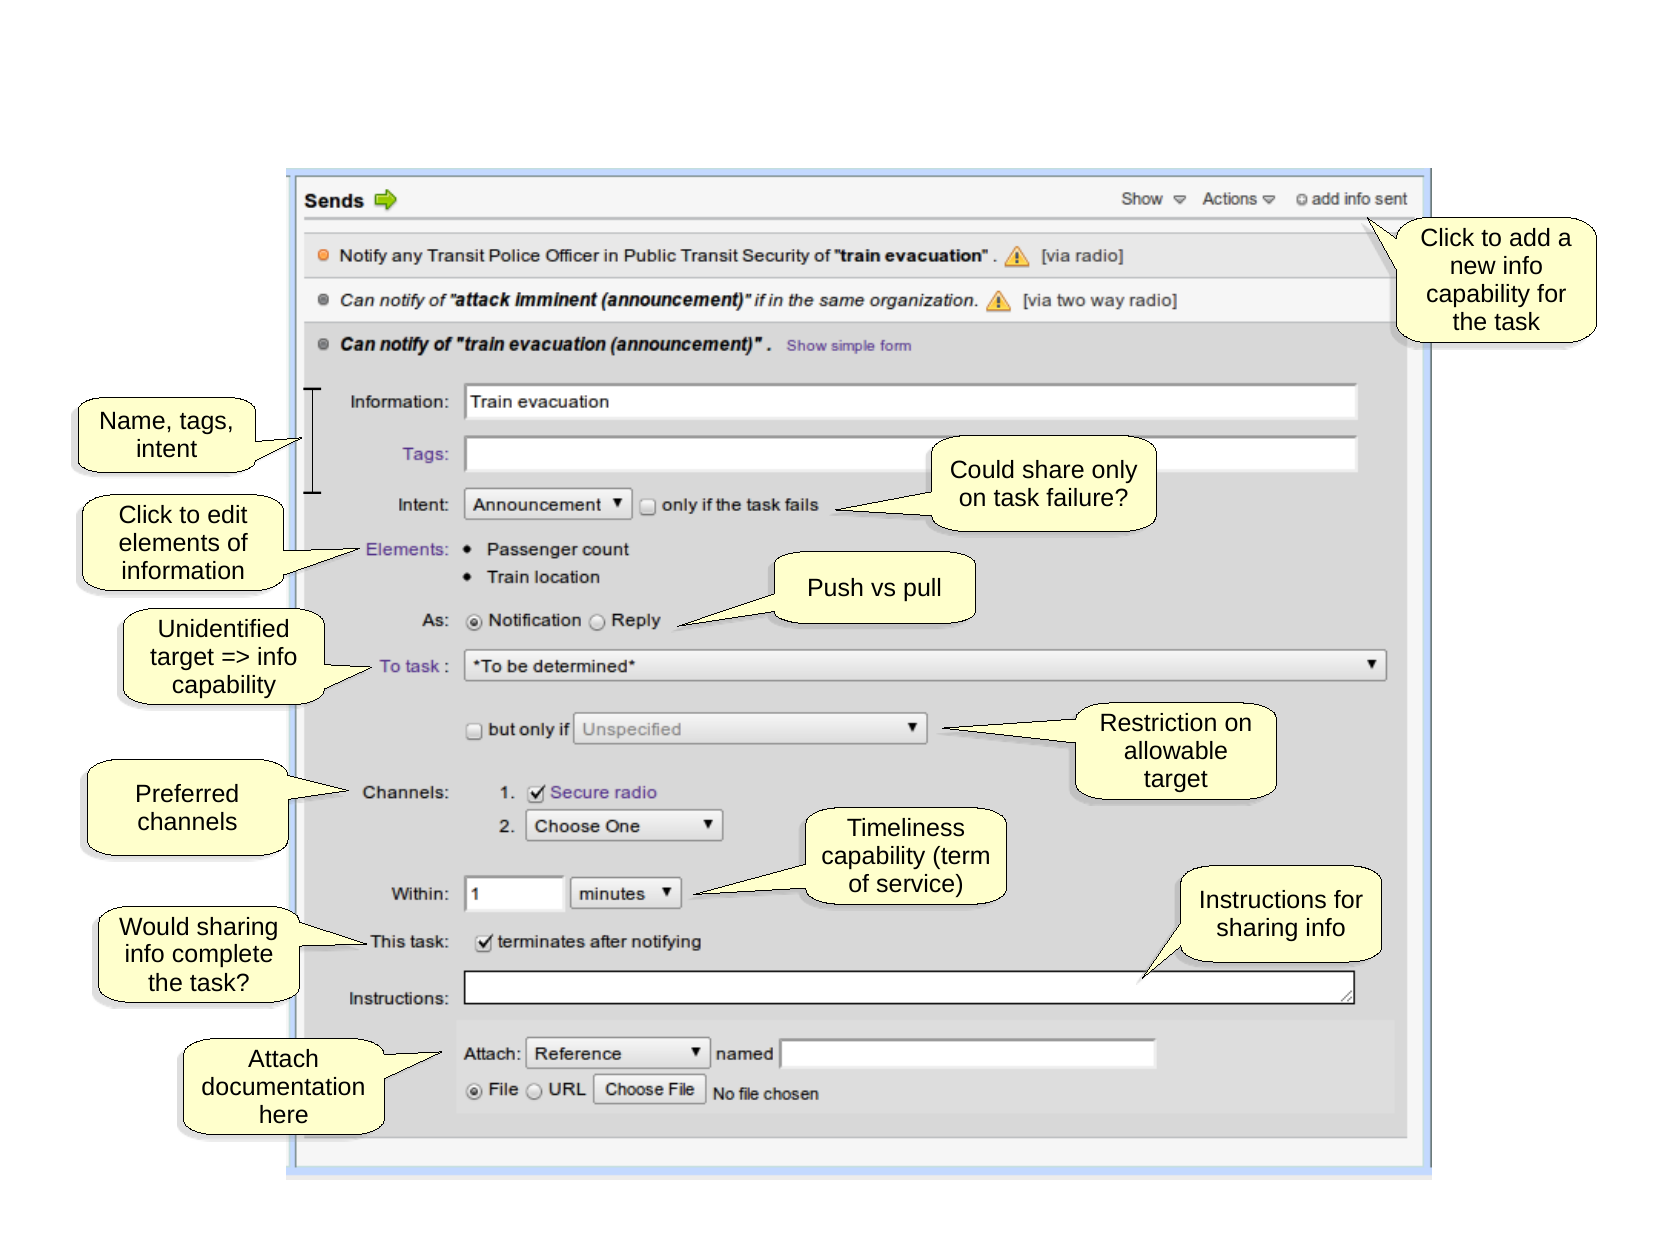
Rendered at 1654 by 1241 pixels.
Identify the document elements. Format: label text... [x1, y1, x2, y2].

text_box Could share only on task failure? [835, 435, 1157, 532]
text_box Unidentified target => info capability [123, 608, 372, 705]
text_box Timeliness capability (term of service) [693, 807, 1007, 905]
text_box Name, tags, intent [78, 397, 302, 473]
text_box Click to edit elements of information [82, 494, 360, 591]
text_box Instructions for sharing info [1142, 865, 1382, 979]
text_box Attach documentation here [183, 1038, 442, 1135]
text_box Restriction on allowable target [942, 702, 1277, 800]
text_box Push vs pull [677, 551, 976, 627]
picture [286, 168, 1432, 1180]
text_box Preferred channels [87, 759, 349, 856]
text_box Click to add a new info capability for the task [1367, 217, 1597, 343]
text_box Would sharing info complete the task? [98, 906, 367, 1003]
